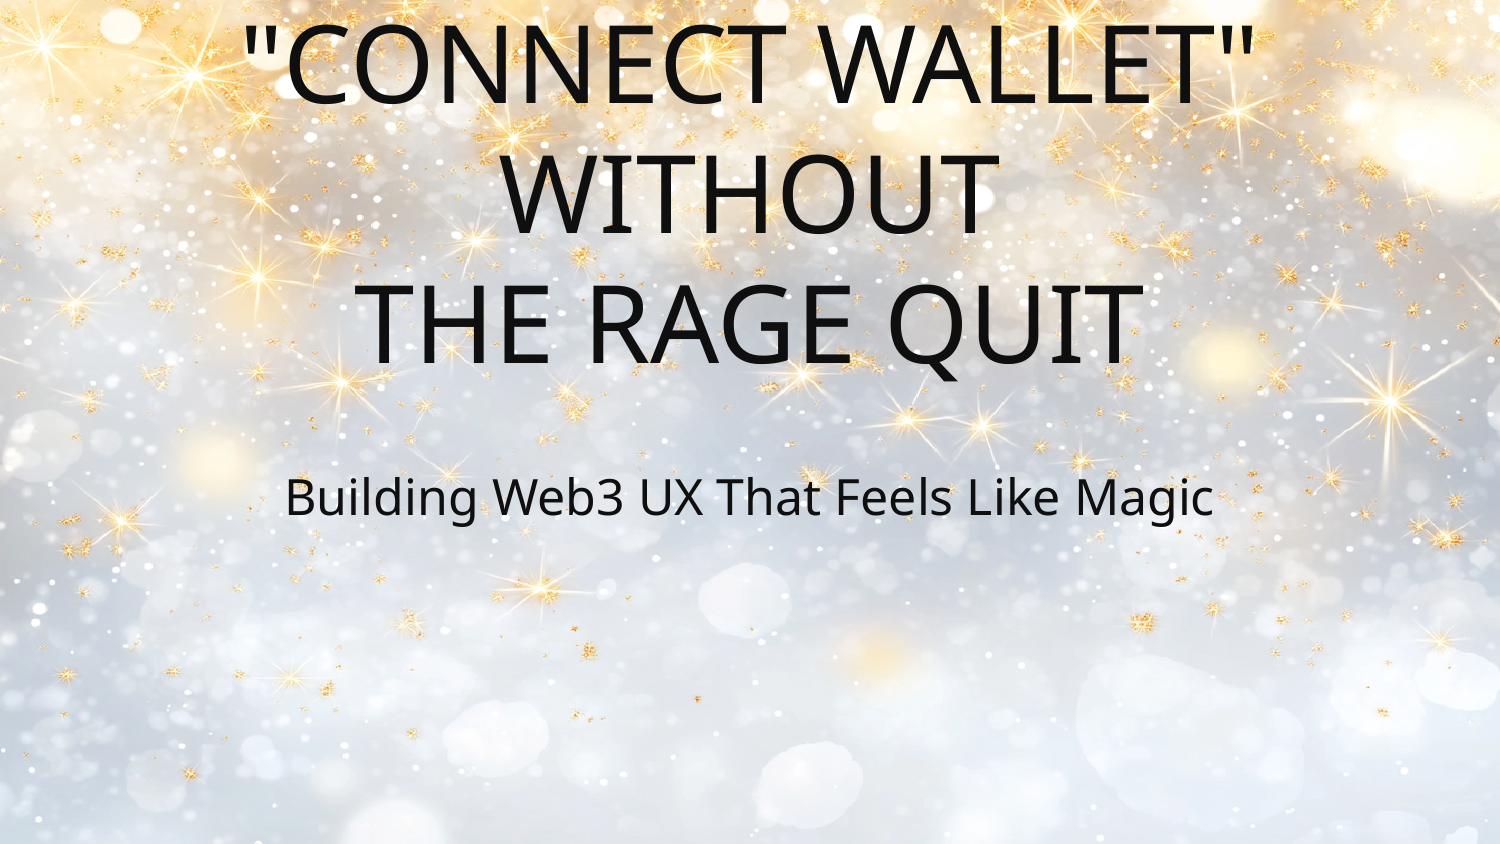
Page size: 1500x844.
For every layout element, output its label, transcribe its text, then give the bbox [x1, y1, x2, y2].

picture [0, 0, 1500, 844]
subtitle Building Web3 UX That Feels Like Magic [51, 464, 1449, 844]
title "CONNECT WALLET" WITHOUT THE RAGE QUIT [51, 0, 1449, 385]
